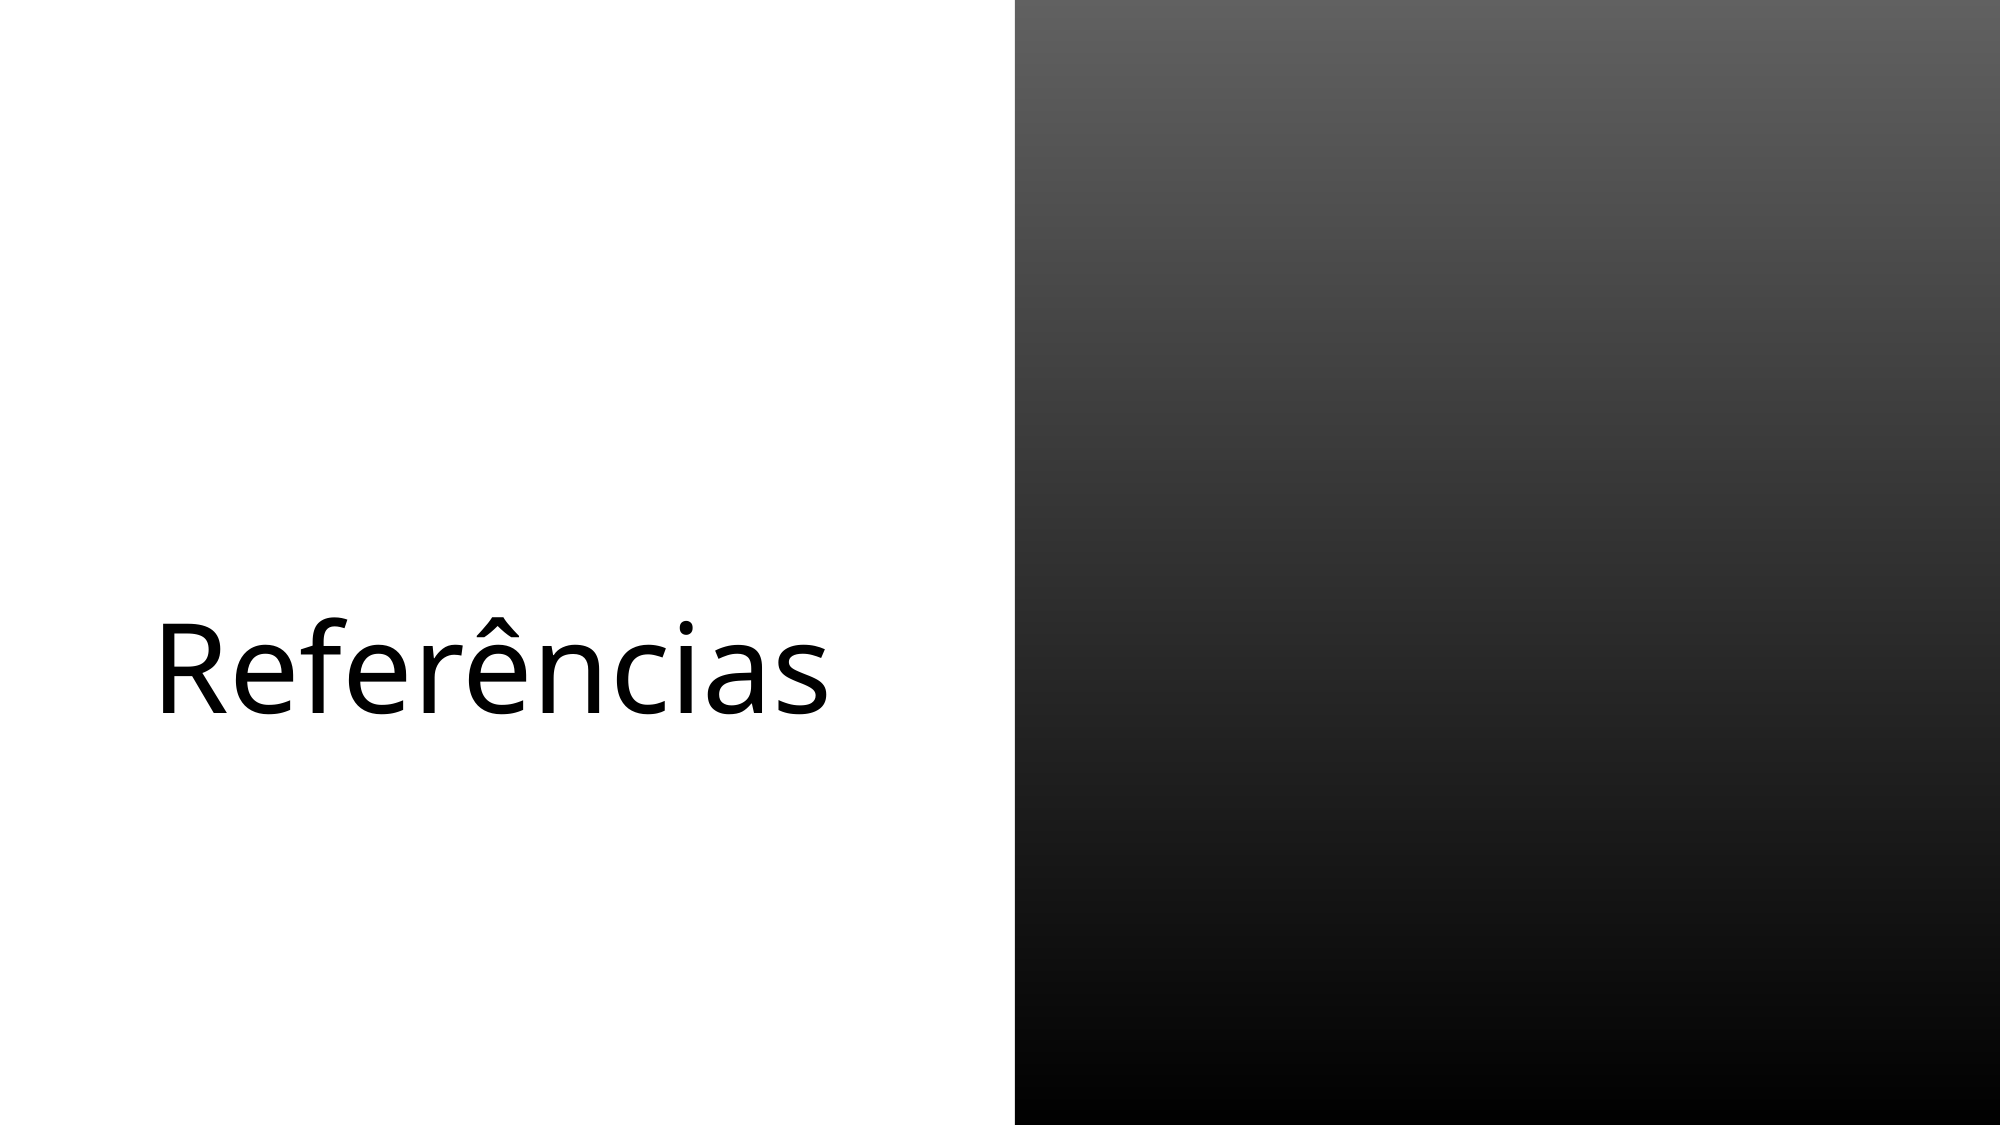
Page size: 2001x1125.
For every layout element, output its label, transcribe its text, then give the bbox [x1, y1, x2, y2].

text_box [1015, 0, 2000, 1125]
title Referências [136, 280, 1862, 749]
